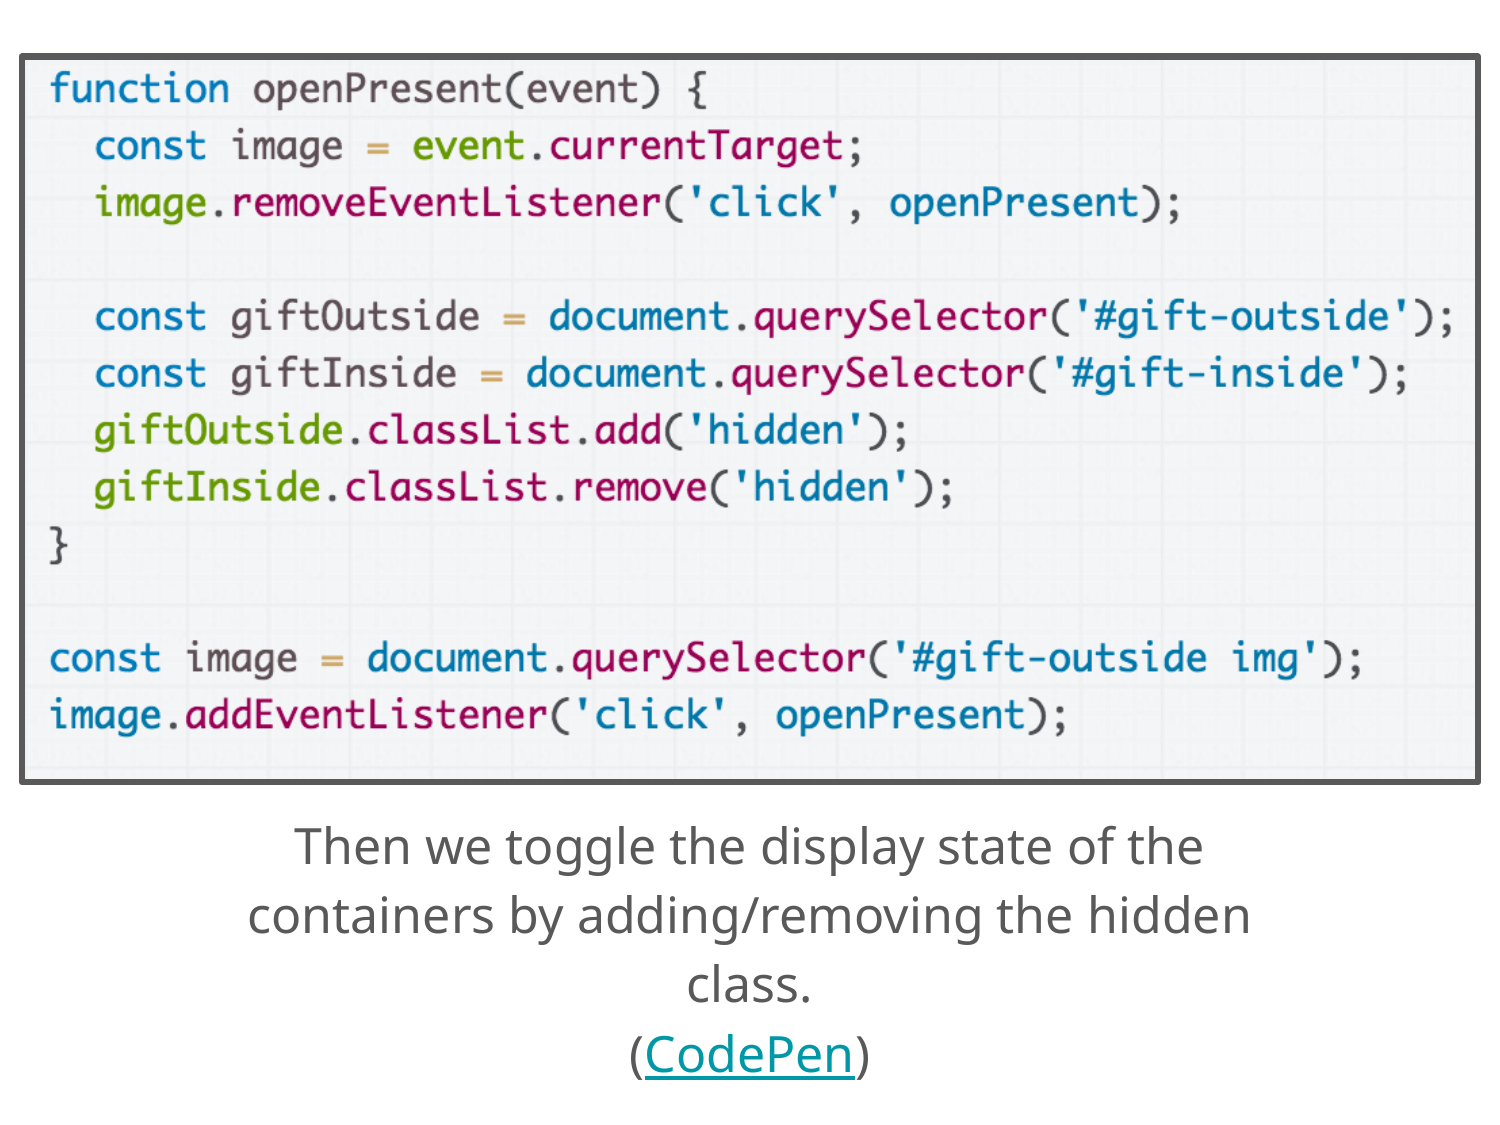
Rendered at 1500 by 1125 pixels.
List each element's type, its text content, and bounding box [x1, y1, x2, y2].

picture [24, 59, 1475, 780]
list Then we toggle the display state of the containers by adding/removing the hidden class. (CodePen) [223, 796, 1277, 1100]
